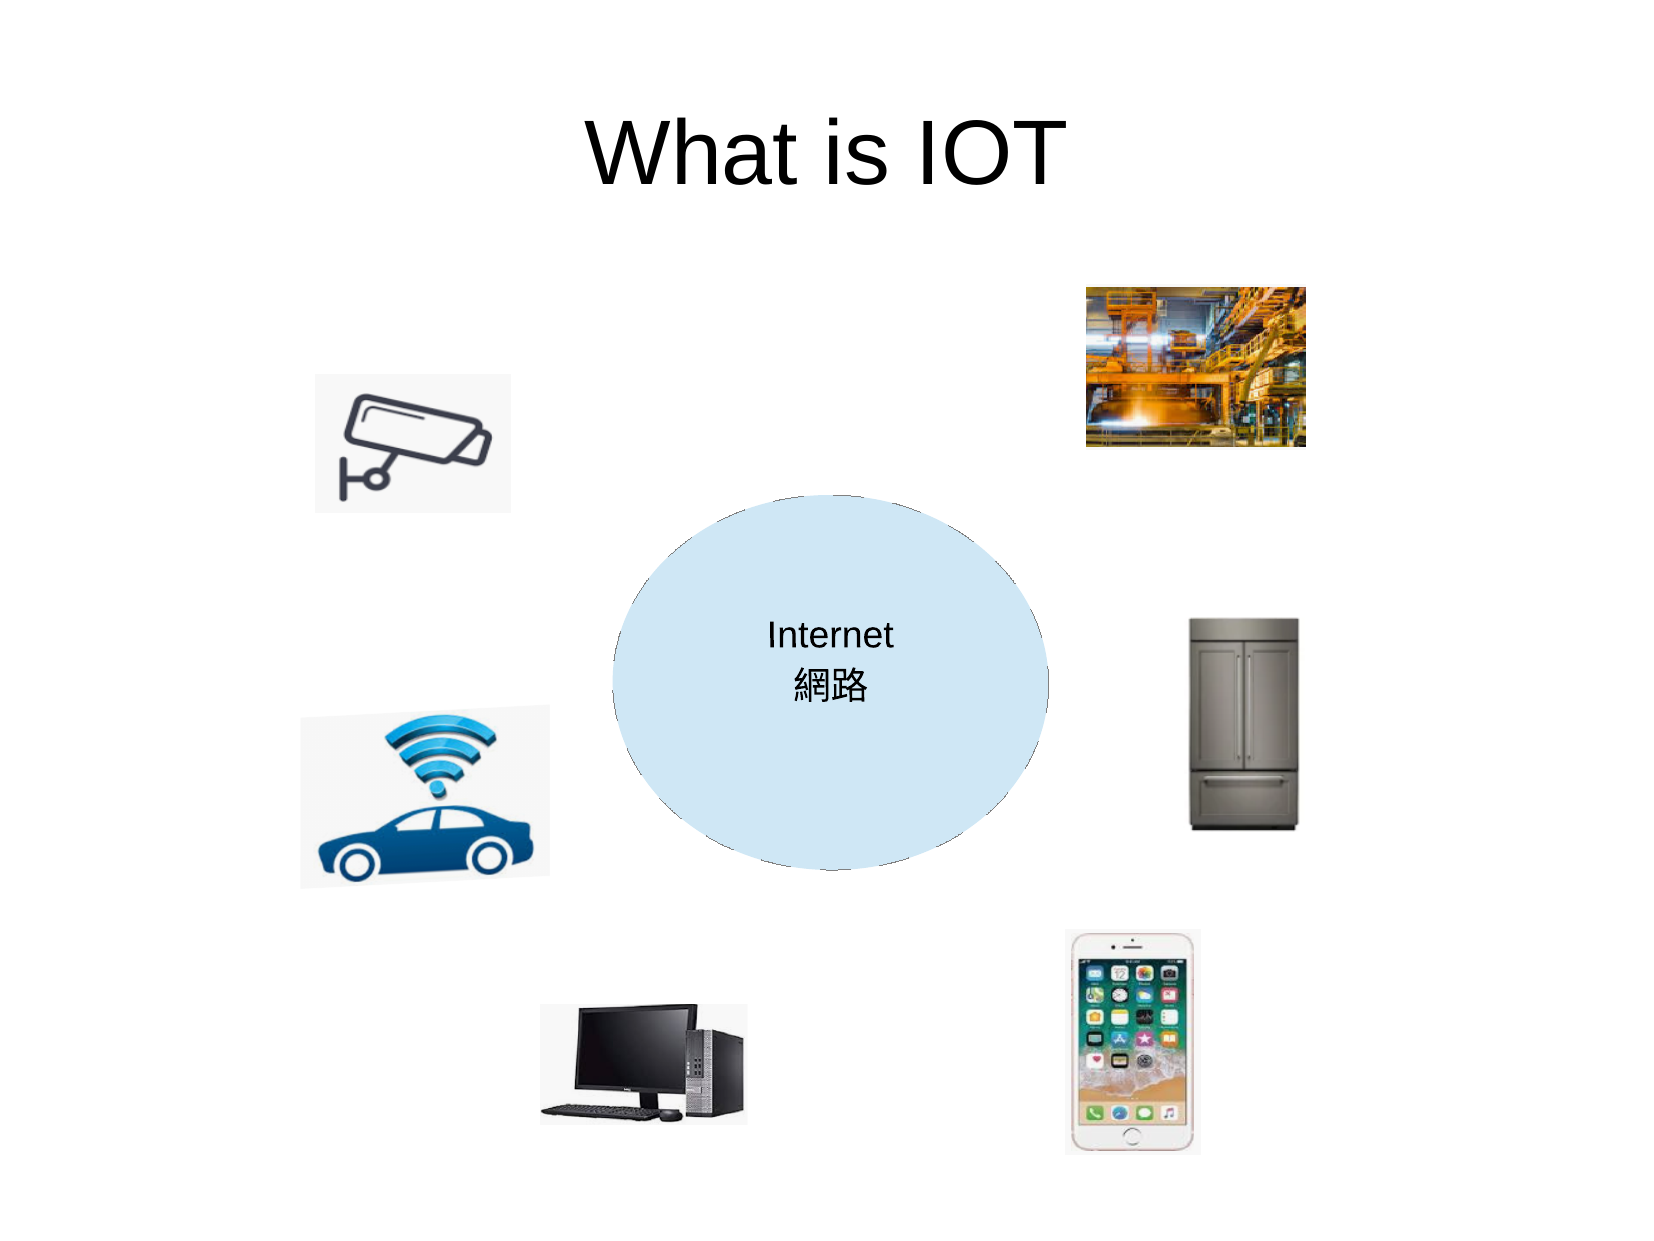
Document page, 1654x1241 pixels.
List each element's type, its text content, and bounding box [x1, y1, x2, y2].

picture [1065, 929, 1201, 1156]
text_box Internet 網路 [612, 495, 1049, 871]
title What is IOT [82, 49, 1571, 257]
picture [1086, 284, 1306, 451]
picture [540, 1004, 751, 1126]
picture [315, 374, 511, 513]
picture [1182, 614, 1306, 834]
picture [300, 705, 550, 889]
